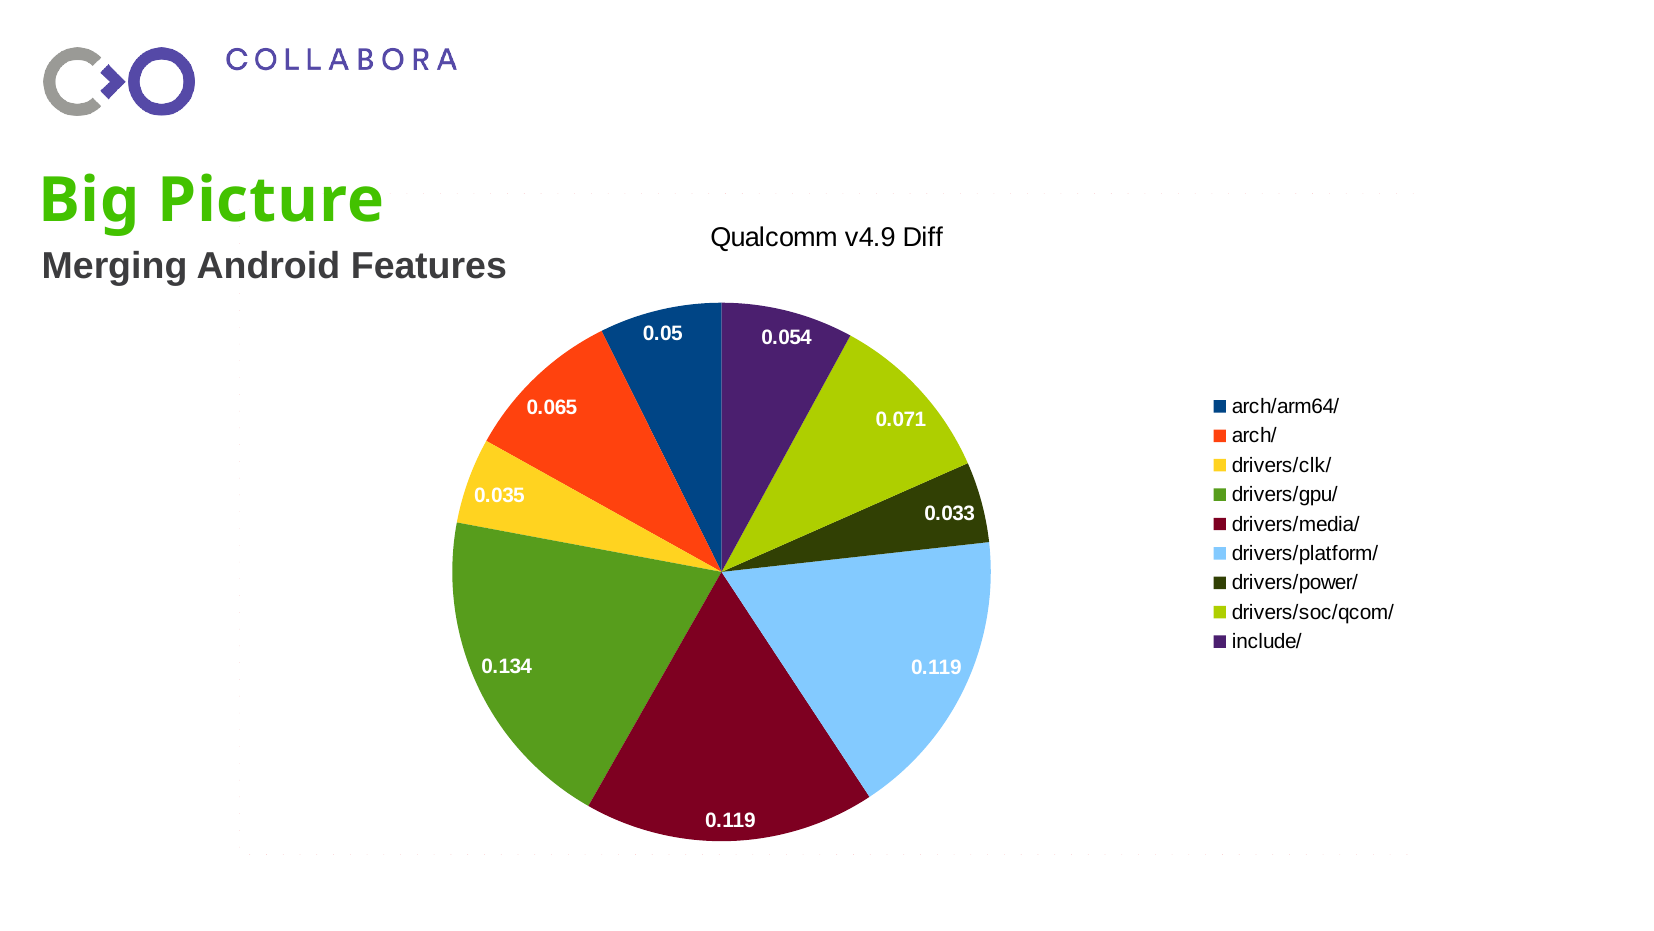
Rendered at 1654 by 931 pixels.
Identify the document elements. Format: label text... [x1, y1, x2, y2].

title Big Picture [38, 159, 1614, 216]
chart [239, 290, 1414, 855]
picture [43, 47, 457, 116]
text_box Merging Android Features [41, 240, 1614, 290]
chart [239, 216, 1414, 240]
